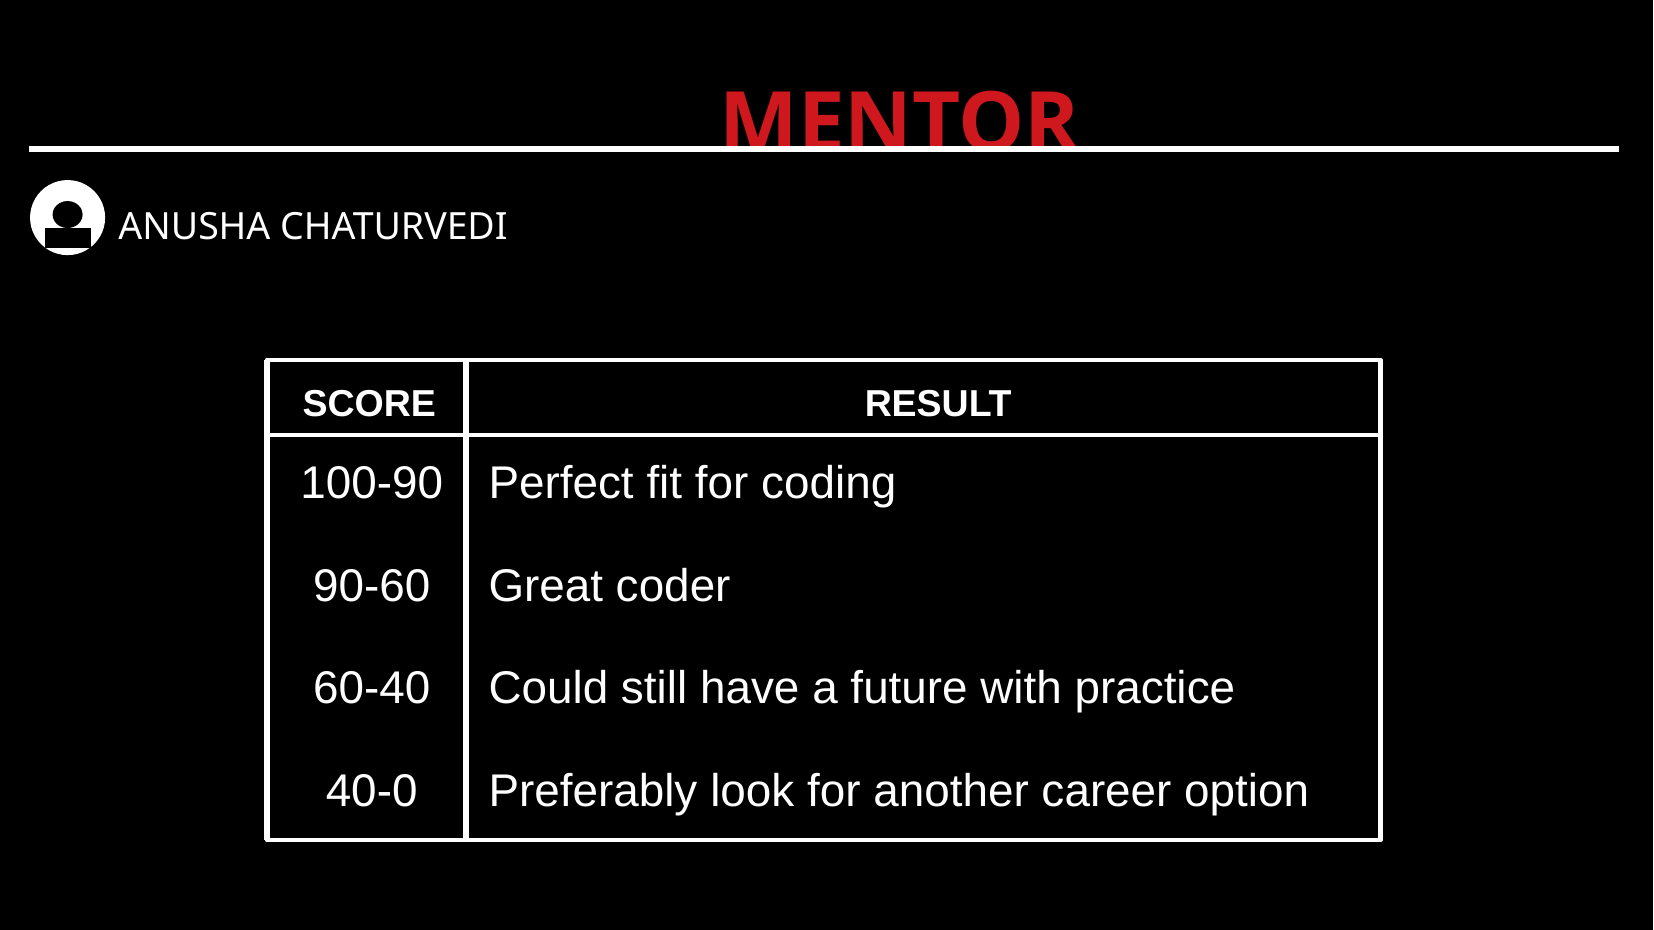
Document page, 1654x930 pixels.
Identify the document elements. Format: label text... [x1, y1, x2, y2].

text_box 100-90 Perfect fit for coding 90-60 Great coder 60-40 Could still have a future with practice 40-0 Preferably look for another career option [285, 449, 1431, 843]
text_box [30, 180, 106, 256]
text_box MENTOR [705, 55, 948, 146]
text_box SCORE RESULT [266, 375, 1431, 436]
text_box ANUSHA CHATURVEDI [103, 192, 393, 245]
